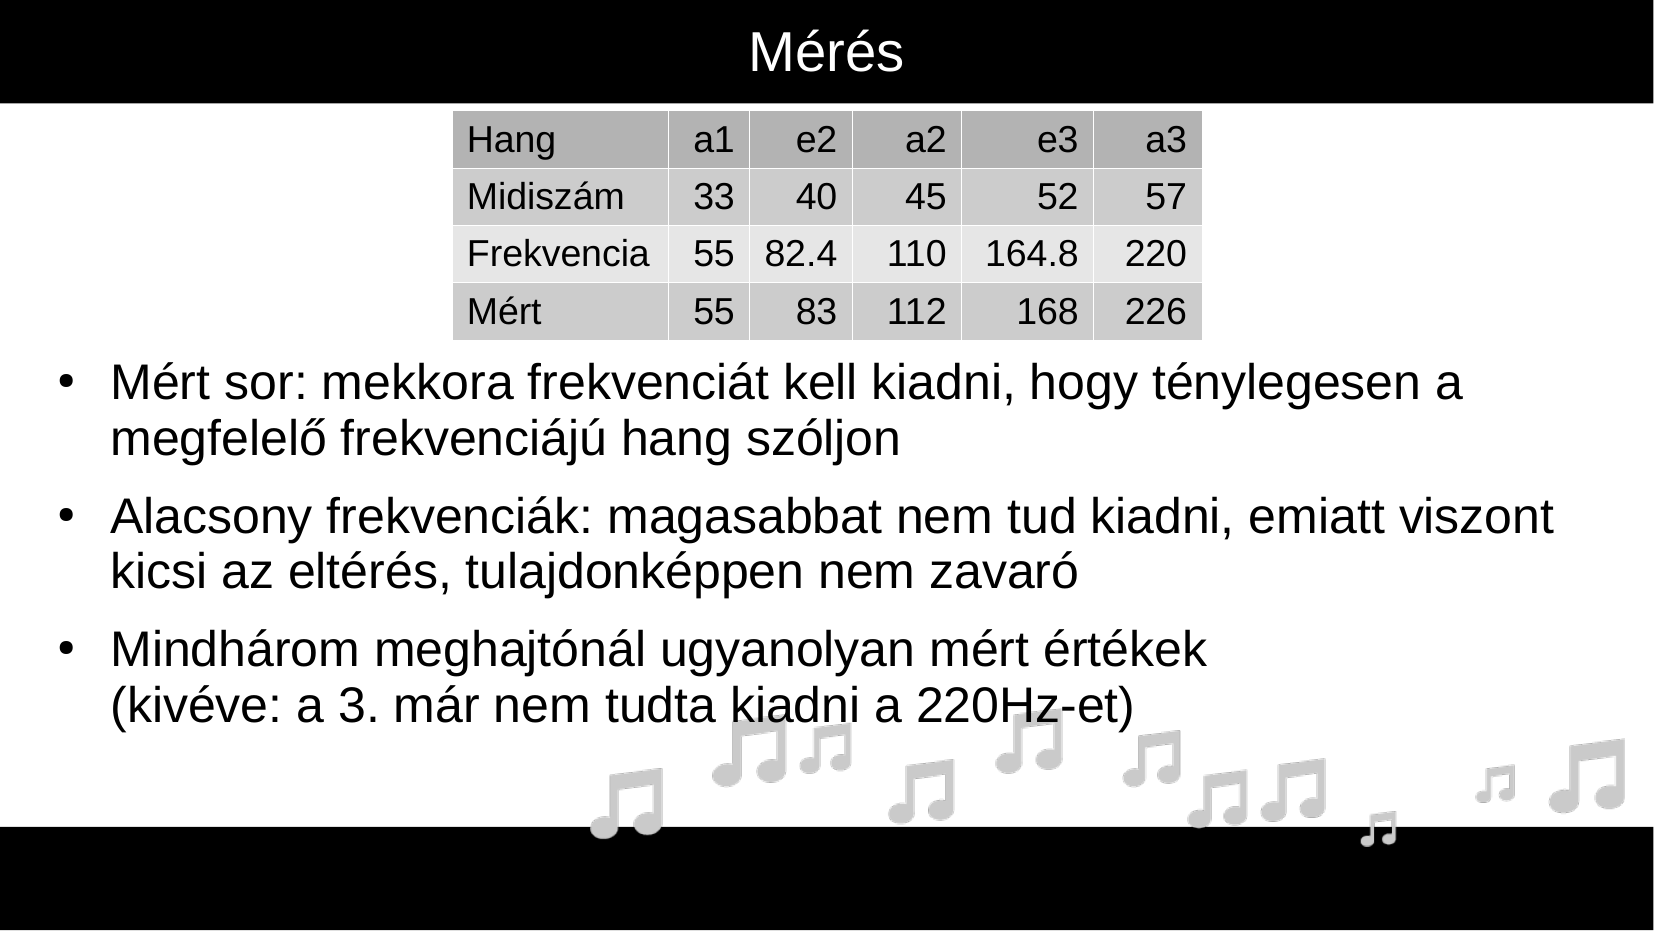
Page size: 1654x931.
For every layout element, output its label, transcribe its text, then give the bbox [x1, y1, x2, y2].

table_cell Midiszám [453, 169, 668, 225]
table_cell 110 [853, 226, 961, 282]
table_cell 83 [750, 283, 852, 340]
table_header Hang [453, 111, 668, 168]
table_header e2 [750, 111, 852, 168]
table_cell 33 [669, 169, 749, 225]
table_cell 112 [853, 283, 961, 340]
table_cell 168 [962, 283, 1093, 340]
table_cell 52 [962, 169, 1093, 225]
title Mérés [59, 6, 1595, 98]
table_cell 226 [1094, 283, 1202, 340]
table_cell 45 [853, 169, 961, 225]
table_cell Frekvencia [453, 226, 668, 282]
table_header e3 [962, 111, 1093, 168]
table_cell 55 [669, 226, 749, 282]
table_cell 55 [669, 283, 749, 340]
list Mért sor: mekkora frekvenciát kell kiadni, hogy ténylegesen a megfelelő frekvenciájú hang szóljon Alacsony frekvenciák: magasabbat nem tud kiadni, emiatt viszont kicsi az eltérés, tulajdonképpen nem zavaró Mindhárom meghajtónál ugyanolyan mért értékek (kivéve: a 3. már nem tudta kiadni a 220Hz-et) [39, 354, 1576, 931]
table_header a2 [853, 111, 961, 168]
table_cell 57 [1094, 169, 1202, 225]
table_header a1 [669, 111, 749, 168]
table_header a3 [1094, 111, 1202, 168]
table_cell 164.8 [962, 226, 1093, 282]
table_cell 220 [1094, 226, 1202, 282]
table_cell 40 [750, 169, 852, 225]
table_cell 82.4 [750, 226, 852, 282]
table_cell Mért [453, 283, 668, 340]
